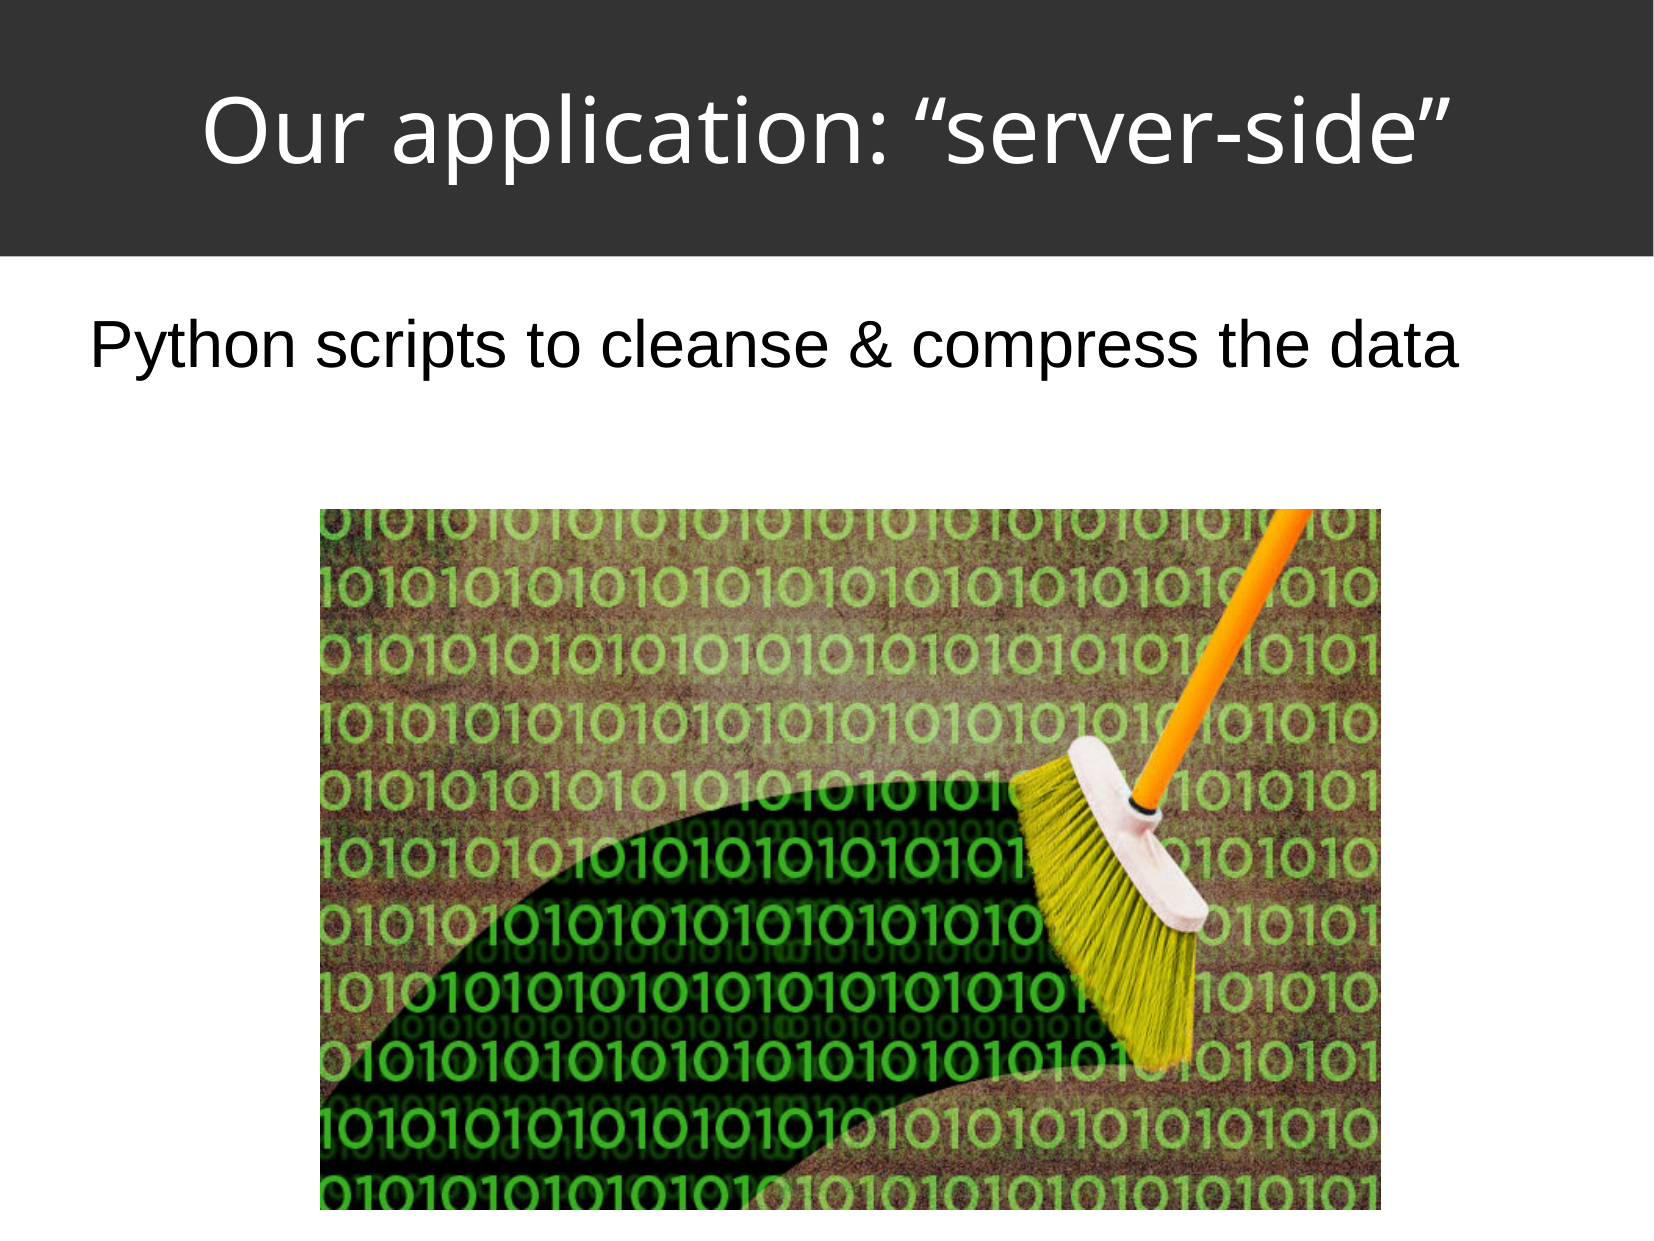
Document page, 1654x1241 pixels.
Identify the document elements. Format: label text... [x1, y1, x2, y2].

picture [320, 509, 1381, 1210]
title Our application: “server-side” [0, 0, 1654, 257]
text_box Python scripts to cleanse & compress the data [75, 300, 1654, 390]
